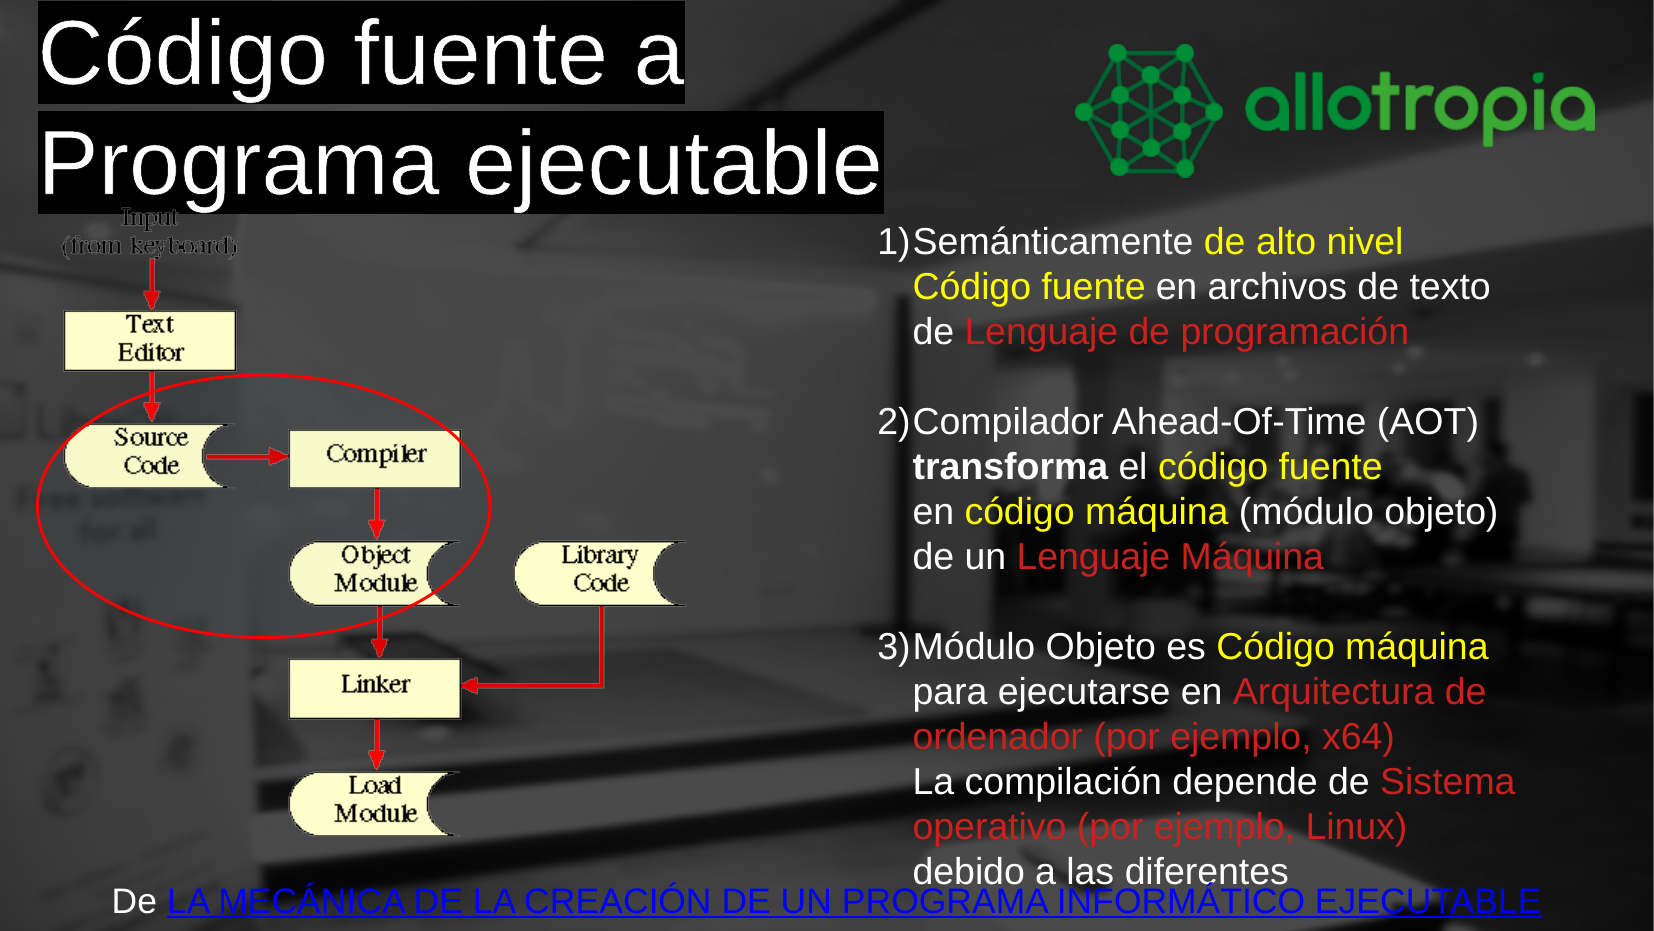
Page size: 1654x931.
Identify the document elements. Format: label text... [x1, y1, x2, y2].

text_box Semánticamente de alto nivel Código fuente en archivos de texto de Lenguaje de programación Compilador Ahead-Of-Time (AOT) transforma el código fuente en código máquina (módulo objeto) de un Lenguaje Máquina Módulo Objeto es Código máquina para ejecutarse en Arquitectura de ordenador (por ejemplo, x64) La compilación depende de Sistema operativo (por ejemplo, Linux) debido a las diferentes [862, 209, 1538, 854]
text_box [37, 375, 490, 638]
text_box De LA MECÁNICA DE LA CREACIÓN DE UN PROGRAMA INFORMÁTICO EJECUTABLE [2, 871, 1652, 926]
title Código fuente a Programa ejecutable [37, 0, 1190, 206]
picture [0, 0, 1654, 931]
